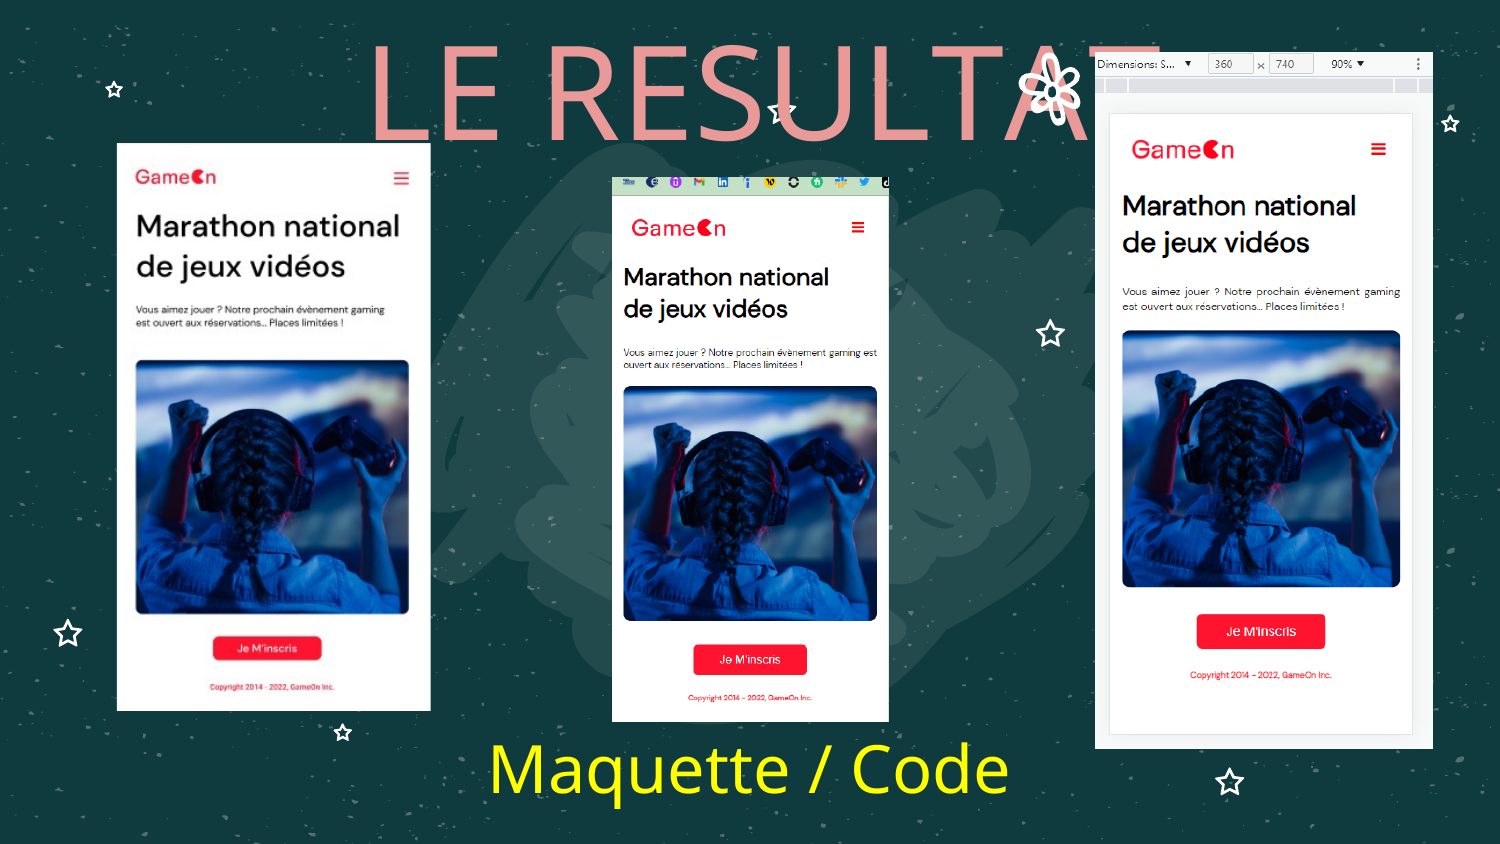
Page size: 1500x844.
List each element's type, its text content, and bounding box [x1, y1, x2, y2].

picture [116, 143, 431, 711]
text_box [1018, 52, 1081, 126]
picture [612, 177, 889, 722]
title LE RESULTAT ! [352, 8, 1173, 202]
picture [1095, 52, 1433, 749]
text_box Maquette / Code [0, 726, 1500, 787]
